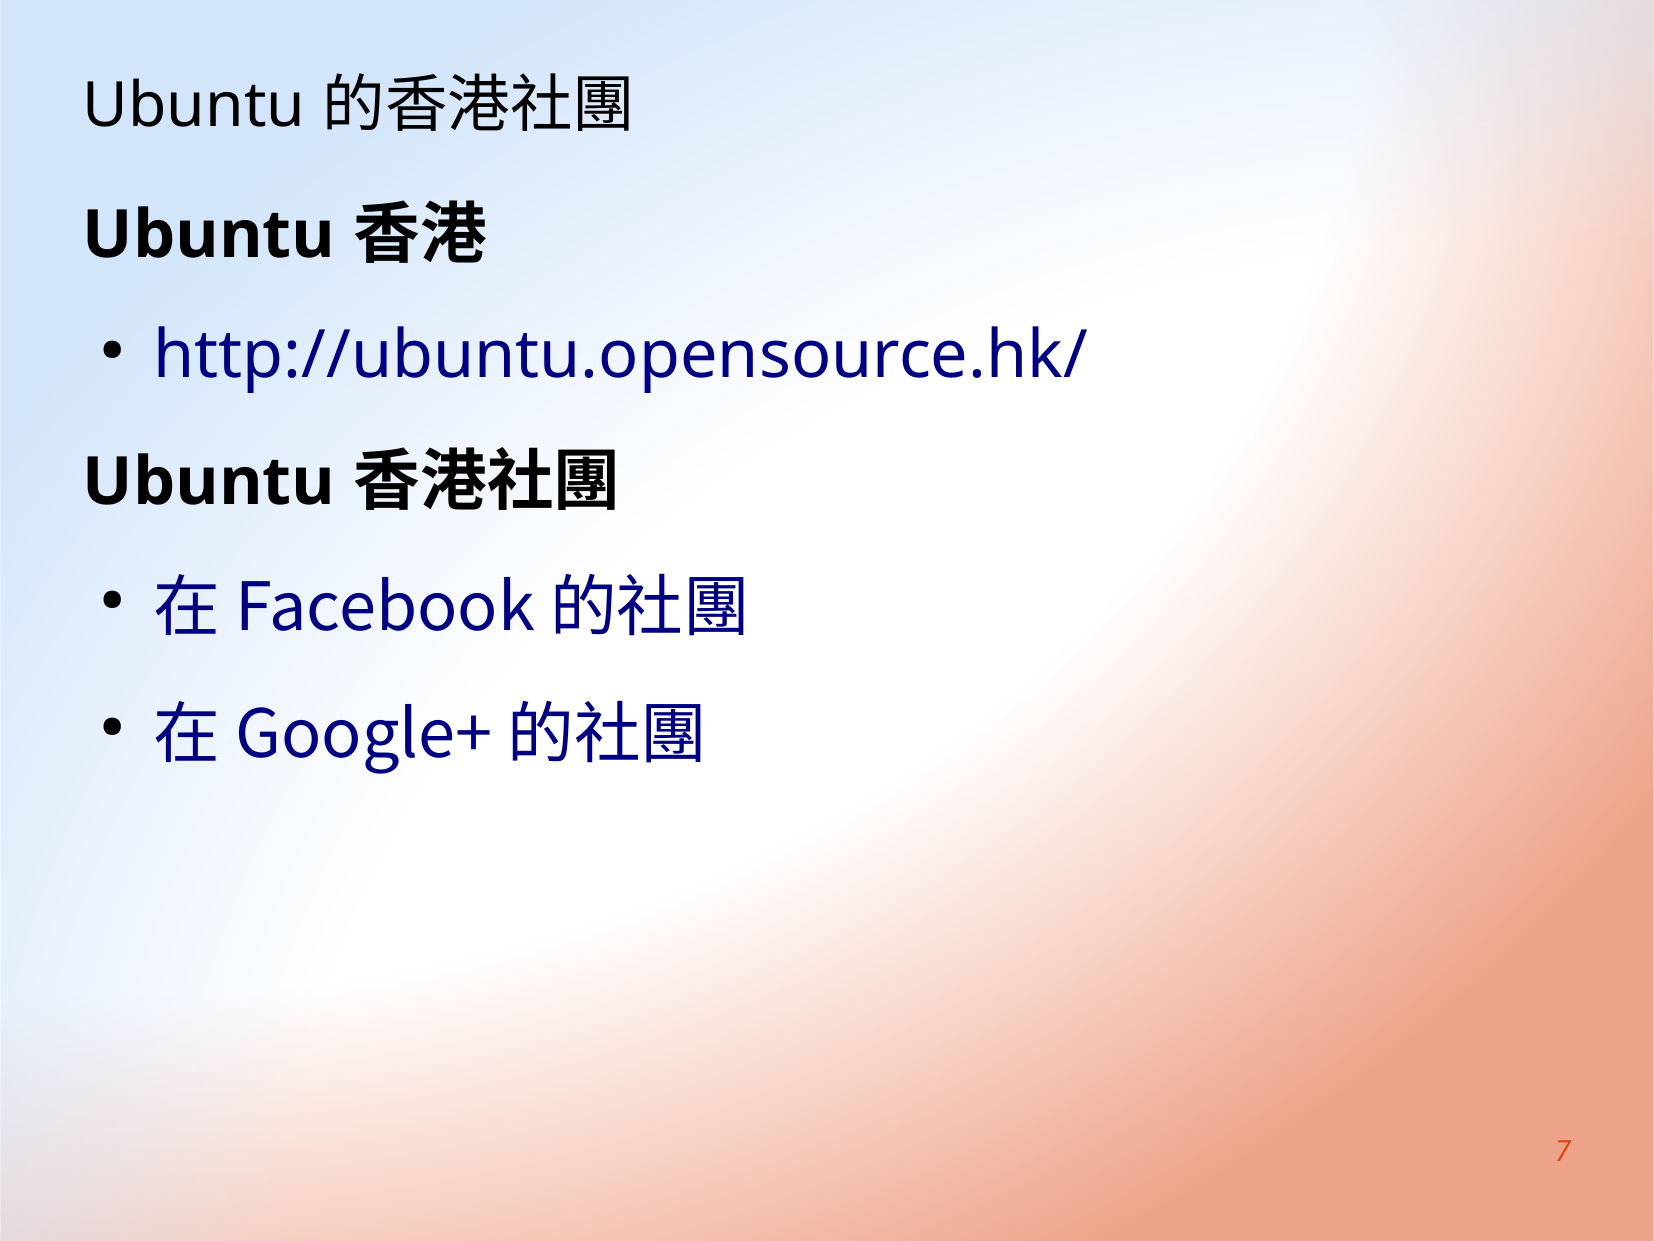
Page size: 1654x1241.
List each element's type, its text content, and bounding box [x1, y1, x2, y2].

picture [0, 0, 1654, 1241]
title Ubuntu的香港社團 [82, 49, 1571, 151]
list Ubuntu香港 http://ubuntu.opensource.hk/ Ubuntu香港社團 在 Facebook 的社團 在 Google+ 的社團 [82, 180, 1571, 1201]
